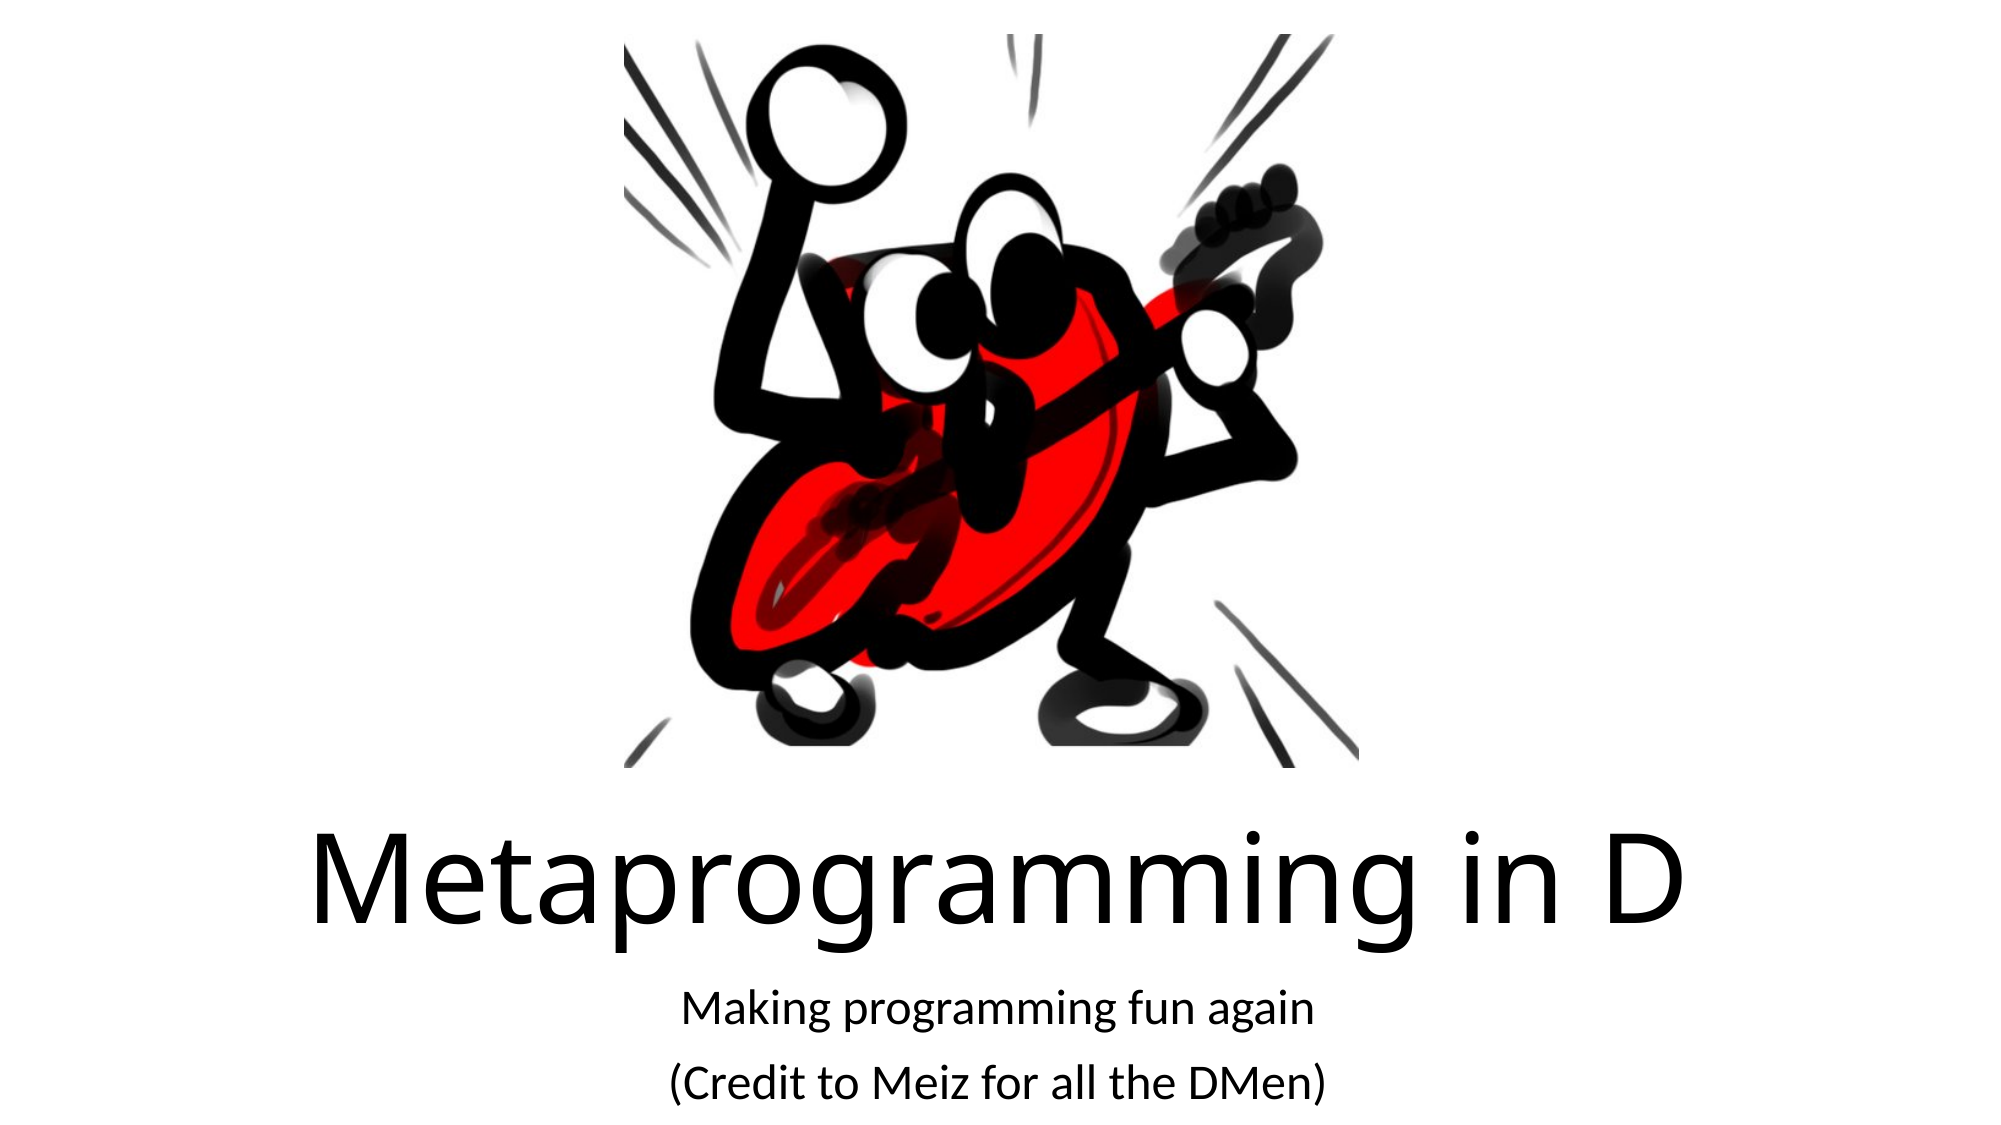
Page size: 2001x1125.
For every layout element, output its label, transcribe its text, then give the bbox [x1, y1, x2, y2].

subtitle Making programming fun again (Credit to Meiz for all the DMen) [248, 973, 1748, 1125]
title Metaprogramming in D [248, 566, 1748, 959]
picture [624, 34, 1359, 768]
